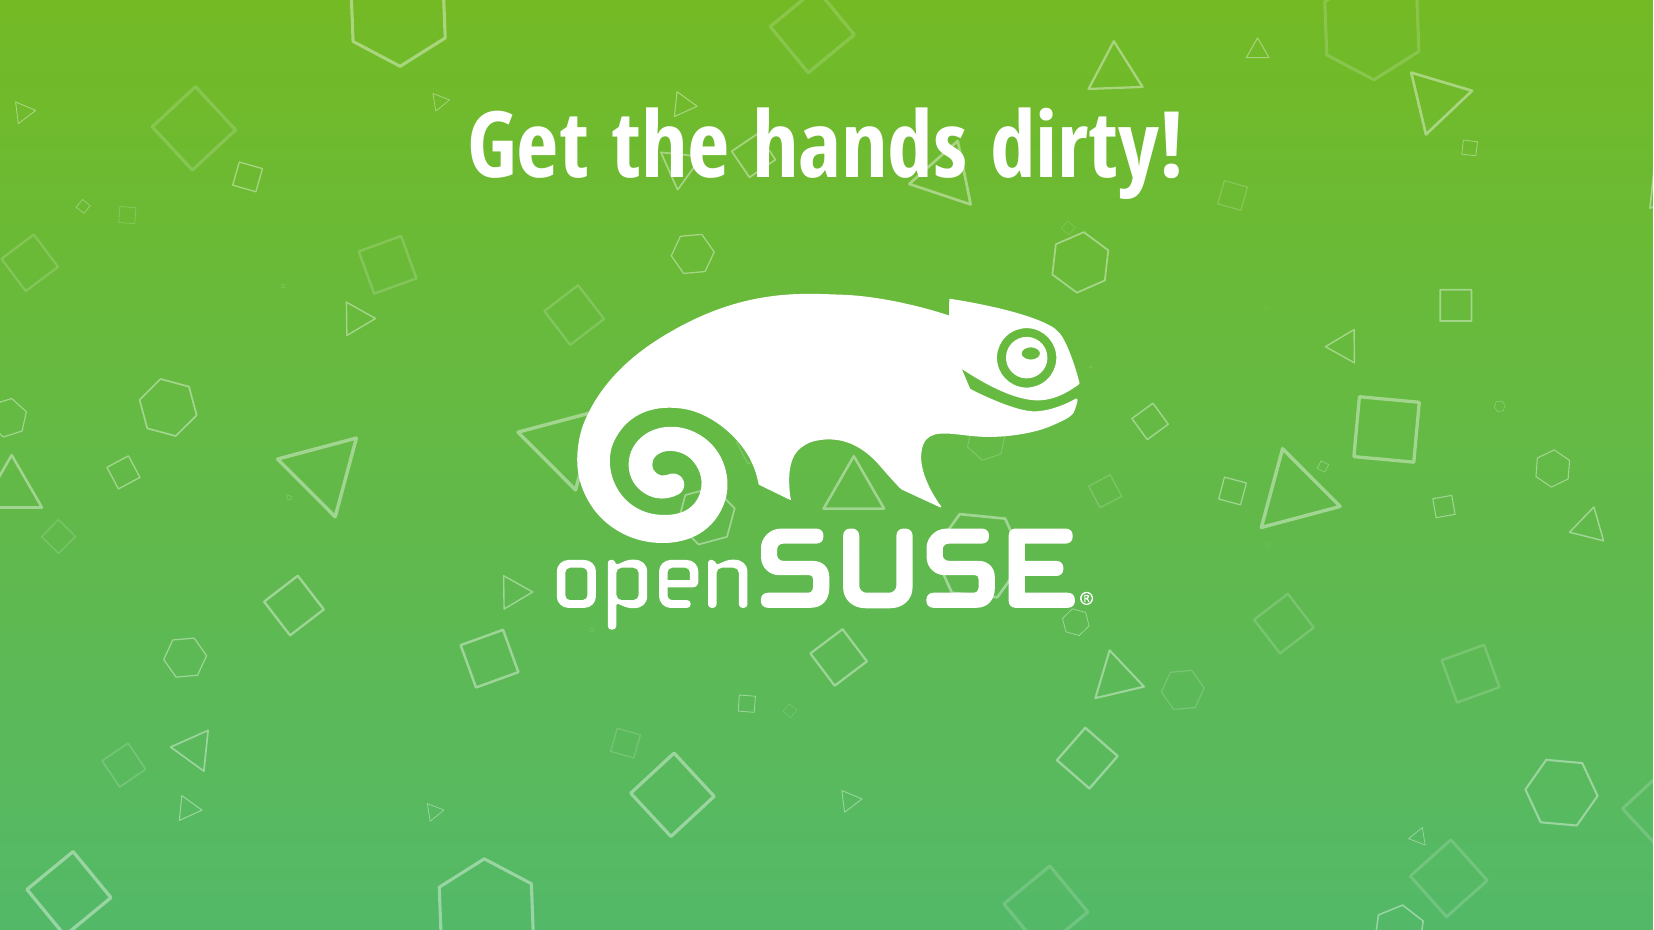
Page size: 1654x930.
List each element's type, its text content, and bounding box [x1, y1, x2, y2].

title Get the hands dirty! [82, 29, 1571, 256]
